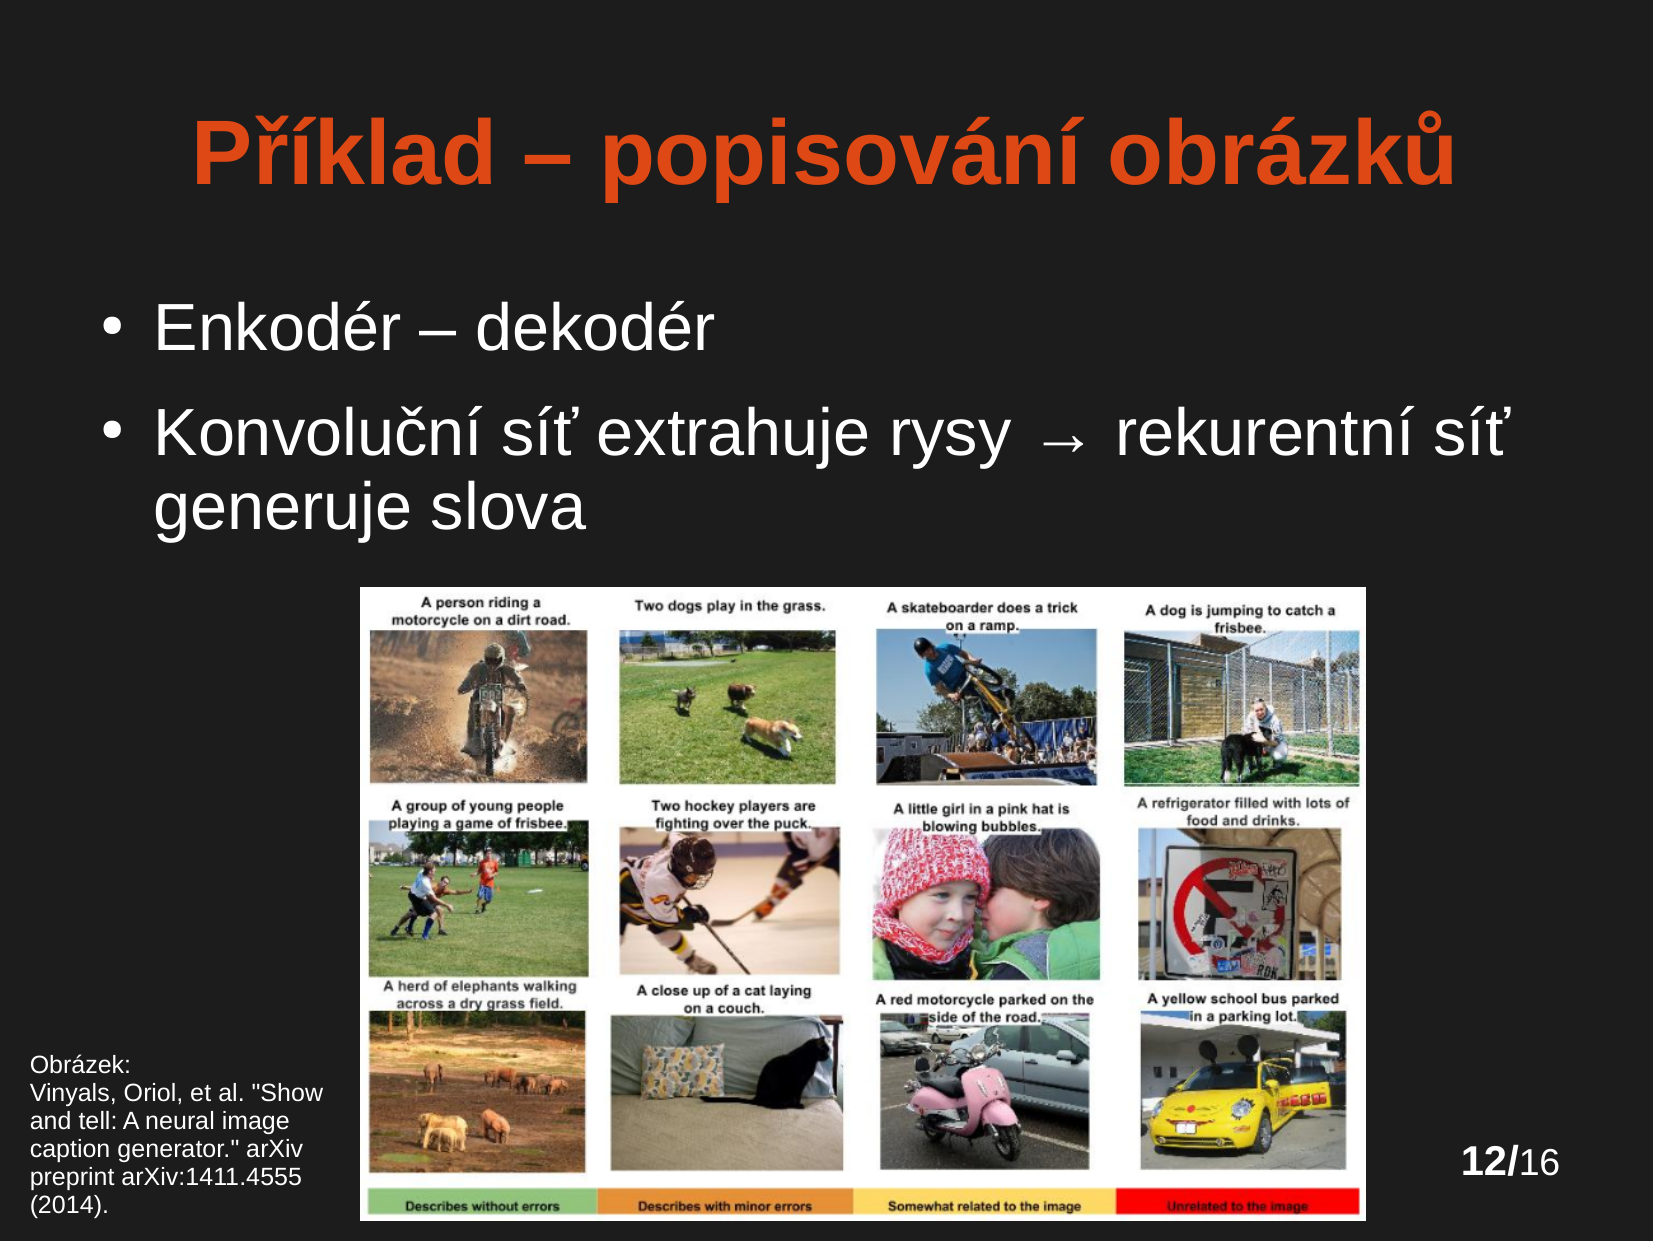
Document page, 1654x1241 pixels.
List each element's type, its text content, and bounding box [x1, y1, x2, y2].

list Enkodér – dekodér Konvoluční síť extrahuje rysy → rekurentní síť generuje slova [82, 290, 1571, 1010]
picture [360, 587, 1366, 1221]
text_box Obrázek: Vinyals, Oriol, et al. "Show and tell: A neural image caption generator." arXiv preprint arXiv:1411.4555 (2014). [15, 1043, 361, 1241]
title Příklad – popisování obrázků [82, 49, 1571, 257]
